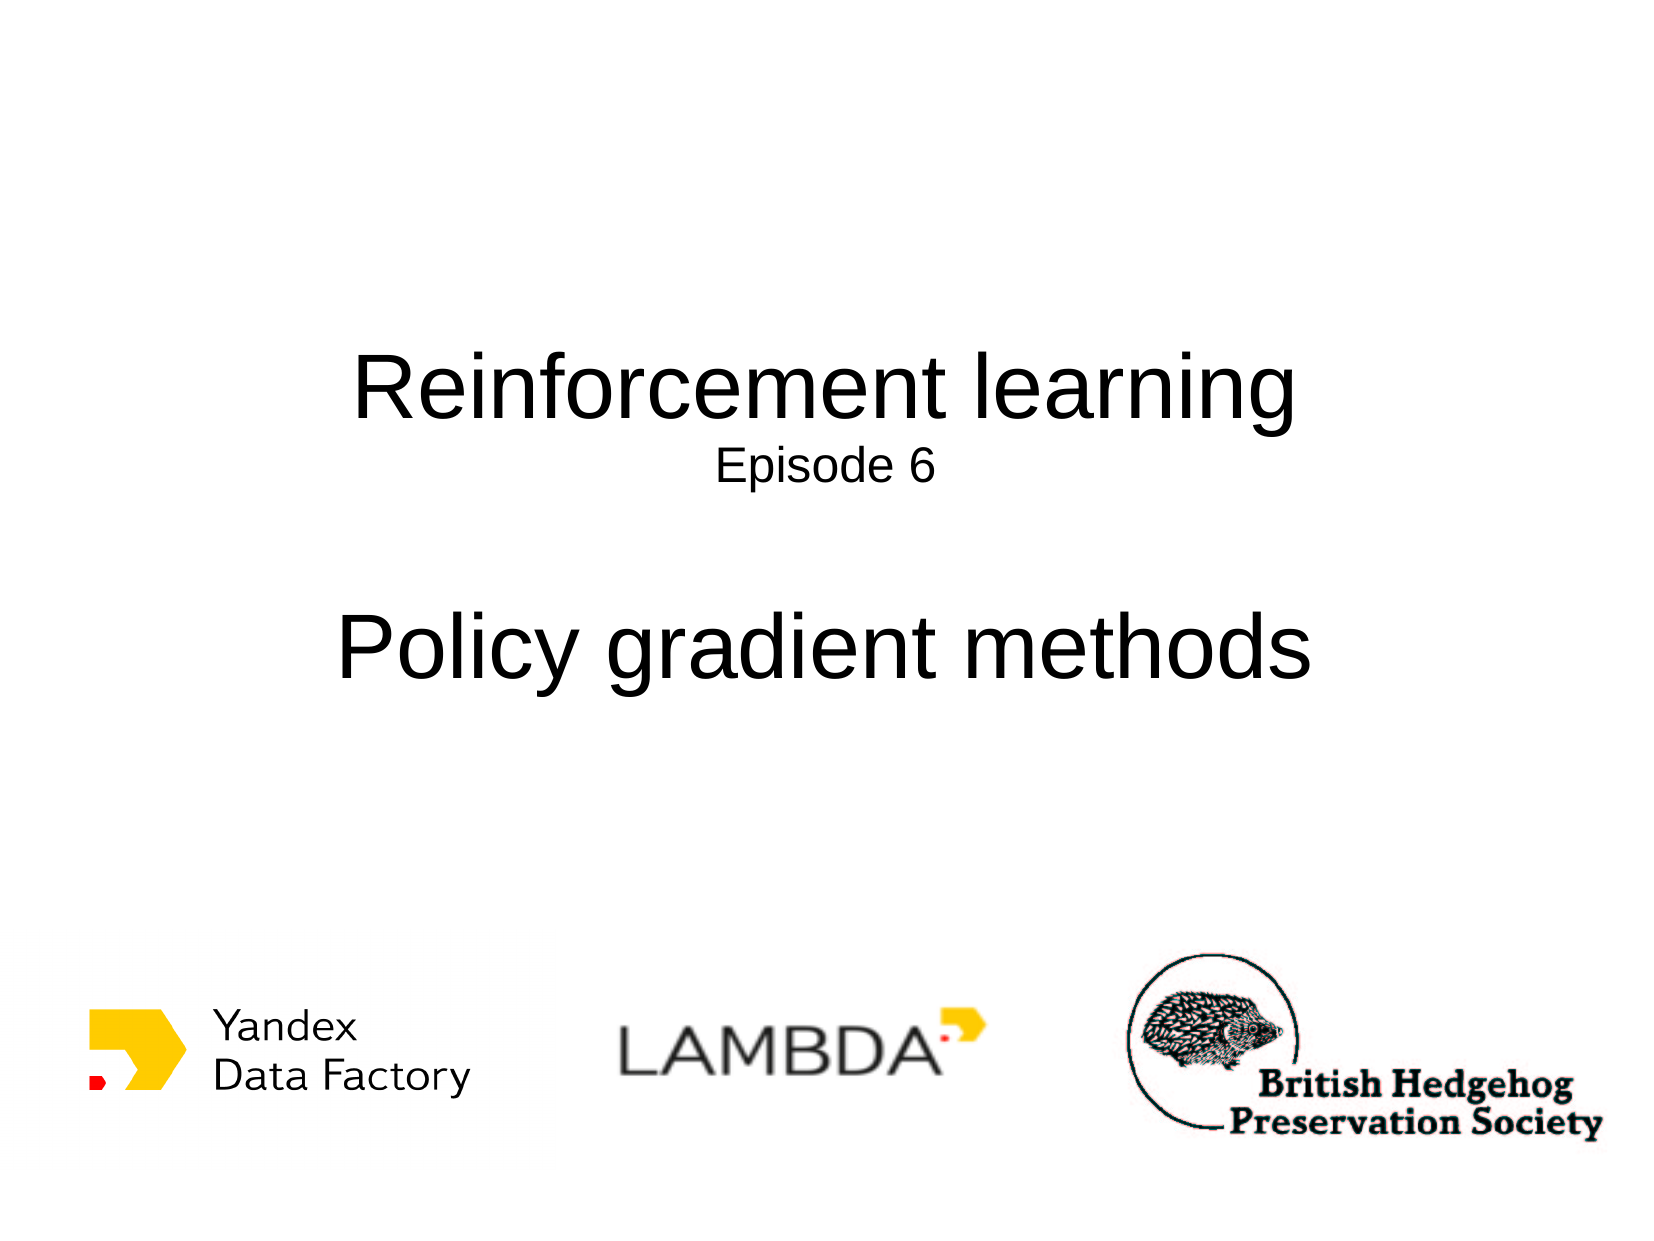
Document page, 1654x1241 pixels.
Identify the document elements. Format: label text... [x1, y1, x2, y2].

picture [585, 872, 1006, 1213]
picture [1050, 869, 1654, 1241]
text_box Reinforcement learning Episode 6 Policy gradient methods [0, 311, 1654, 723]
picture [0, 929, 556, 1171]
